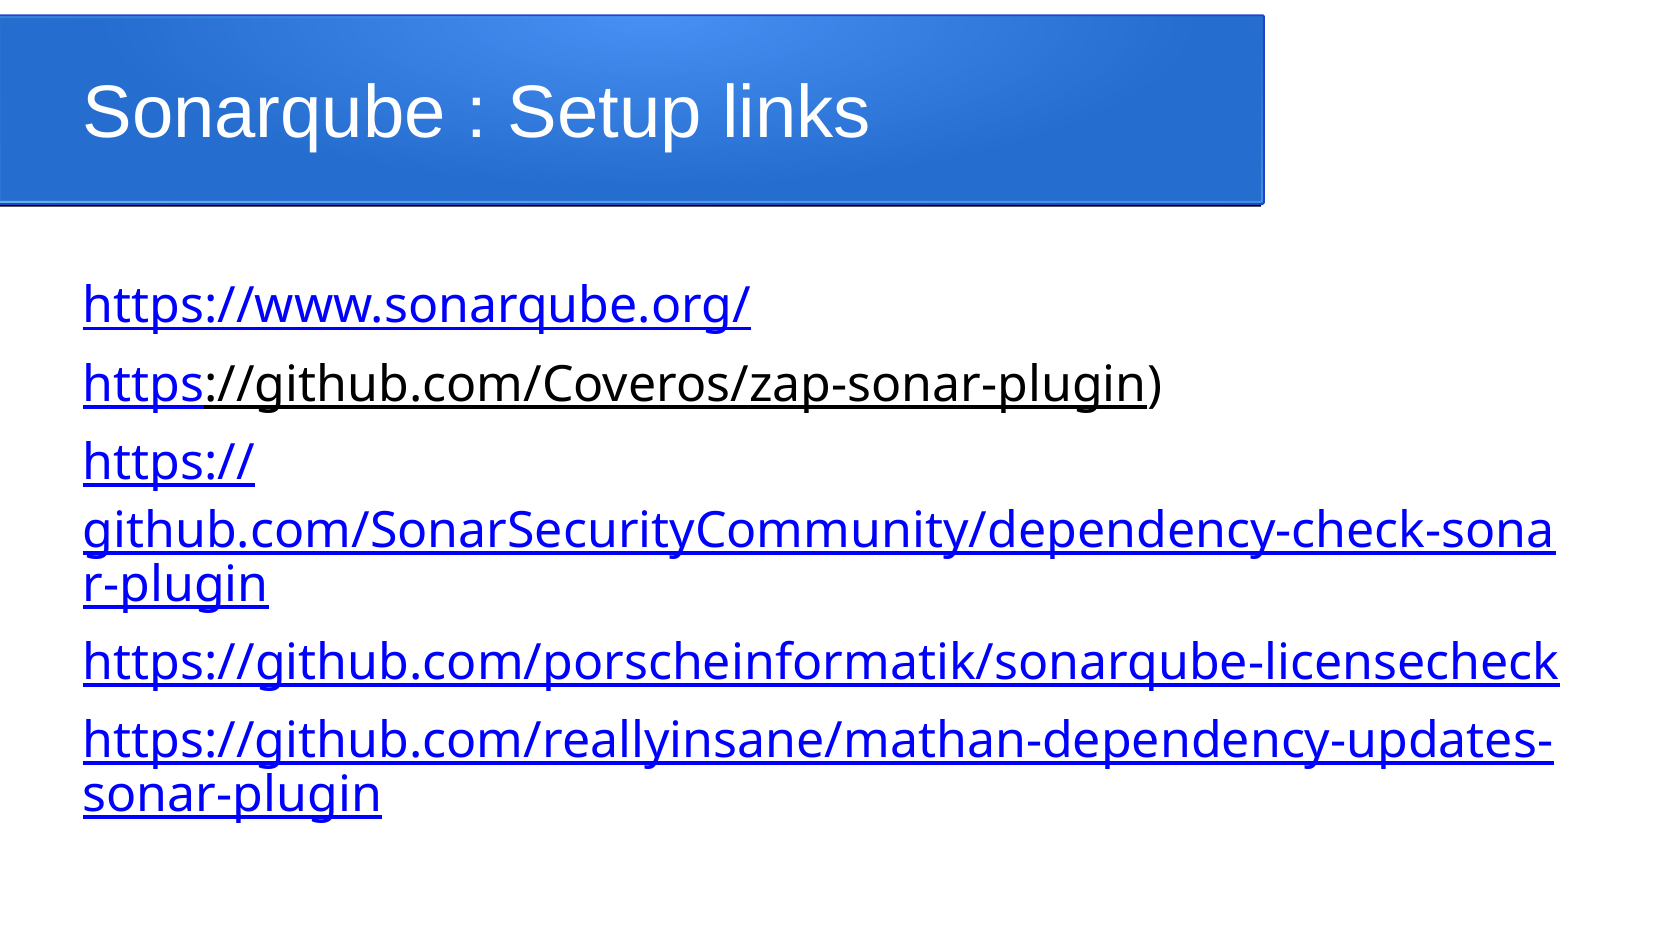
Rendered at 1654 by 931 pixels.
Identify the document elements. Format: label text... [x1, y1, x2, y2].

title Sonarqube : Setup links [82, 35, 1235, 189]
subtitle https://www.sonarqube.org/ https://github.com/Coveros/zap-sonar-plugin) https://github.com/SonarSecurityCommunity/dependency-check-sonar-plugin https://github.com/porscheinformatik/sonarqube-licensecheck https://github.com/reallyinsane/mathan-dependency-updates-sonar-plugin [82, 224, 1571, 764]
